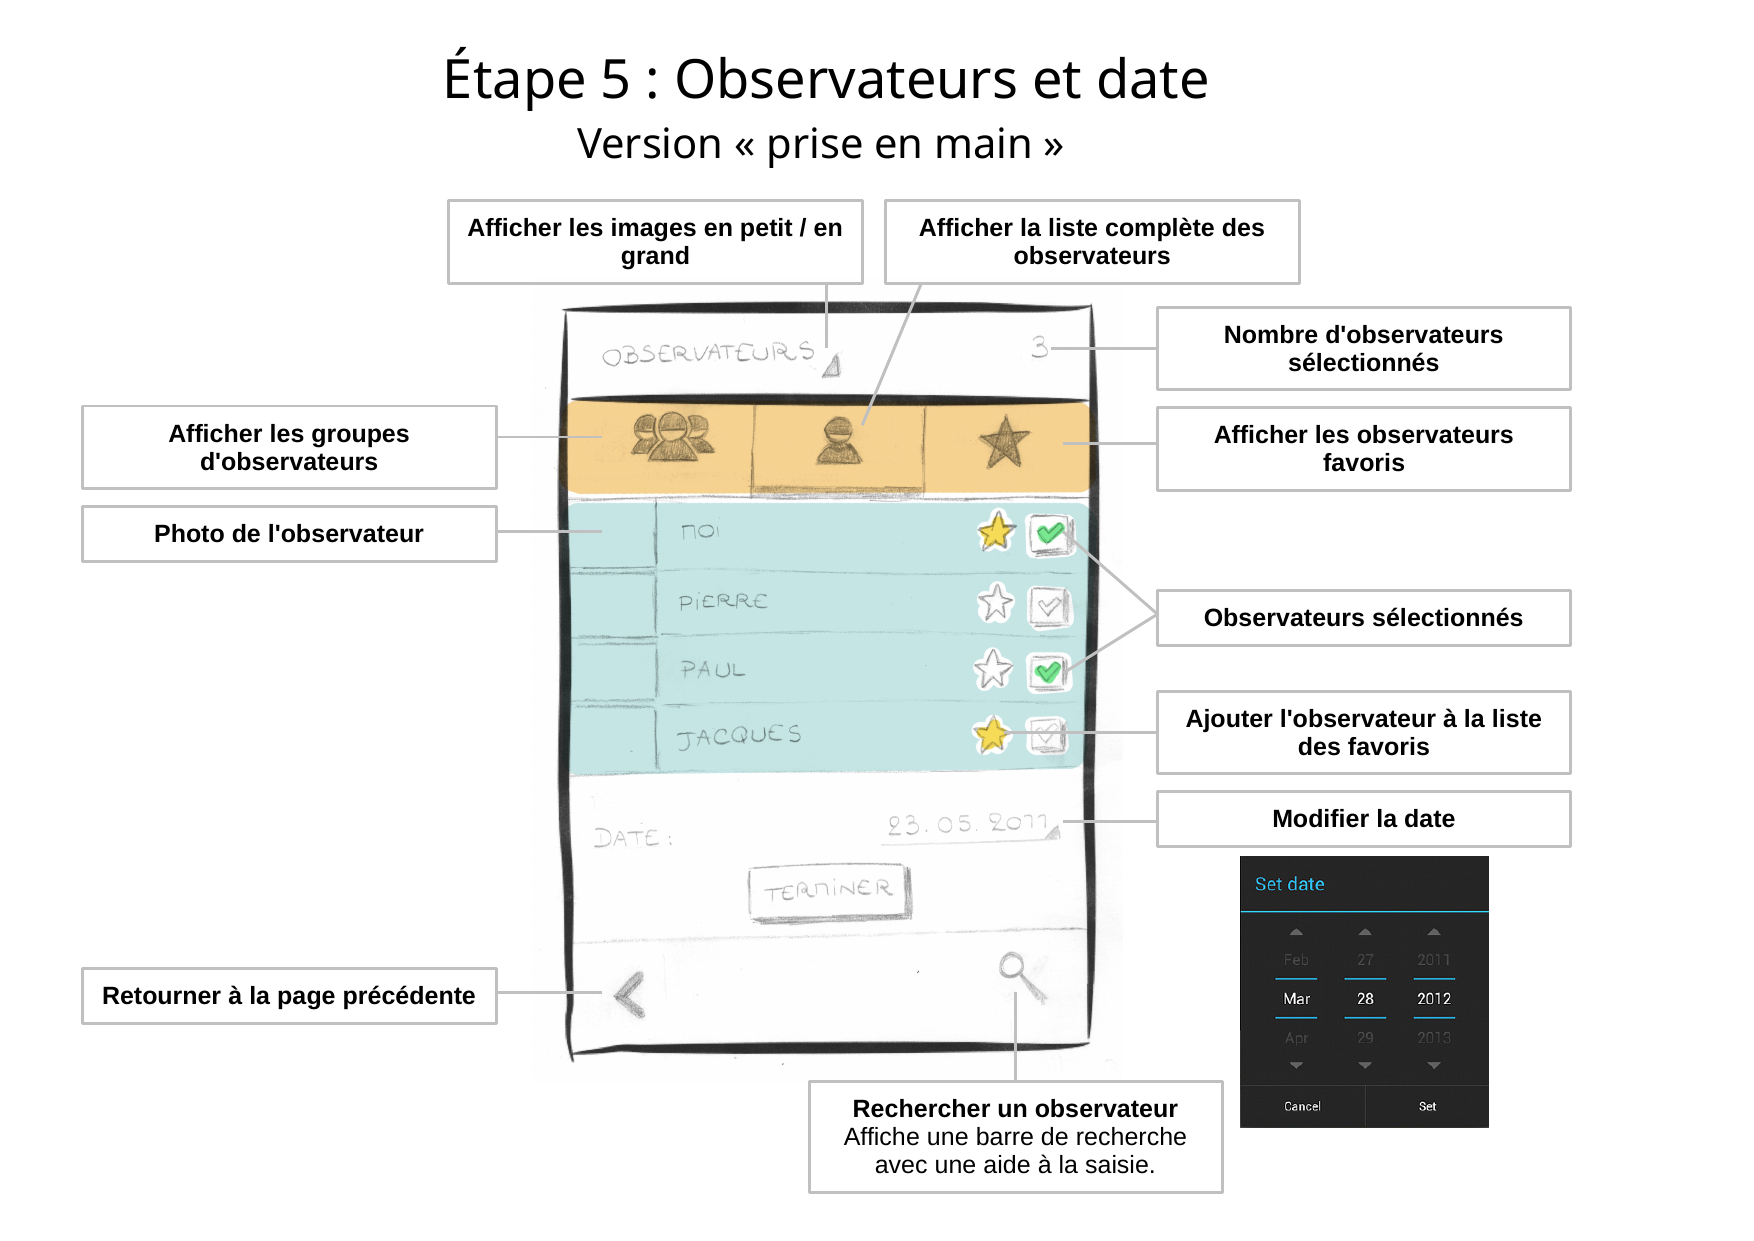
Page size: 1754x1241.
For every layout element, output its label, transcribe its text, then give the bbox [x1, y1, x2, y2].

title Étape 5 : Observateurs et date Version « prise en main » [0, 2, 1654, 210]
picture [1240, 856, 1489, 1128]
list Afficher les images en petit / en grand [448, 210, 863, 284]
list Ajouter l'observateur à la liste des favoris [1157, 691, 1571, 774]
picture [531, 276, 1123, 1082]
list Retourner à la page précédente [82, 968, 497, 1024]
list Rechercher un observateur Affiche une barre de recherche avec une aide à la saisie. [809, 1081, 1223, 1193]
list Photo de l'observateur [82, 506, 497, 562]
list Observateurs sélectionnés [1157, 590, 1571, 646]
list Afficher les observateurs favoris [1157, 407, 1571, 491]
list Afficher les groupes d'observateurs [82, 406, 497, 489]
list Afficher la liste complète des observateurs [885, 210, 1300, 284]
list Nombre d'observateurs sélectionnés [1157, 307, 1571, 390]
list Modifier la date [1157, 791, 1571, 847]
